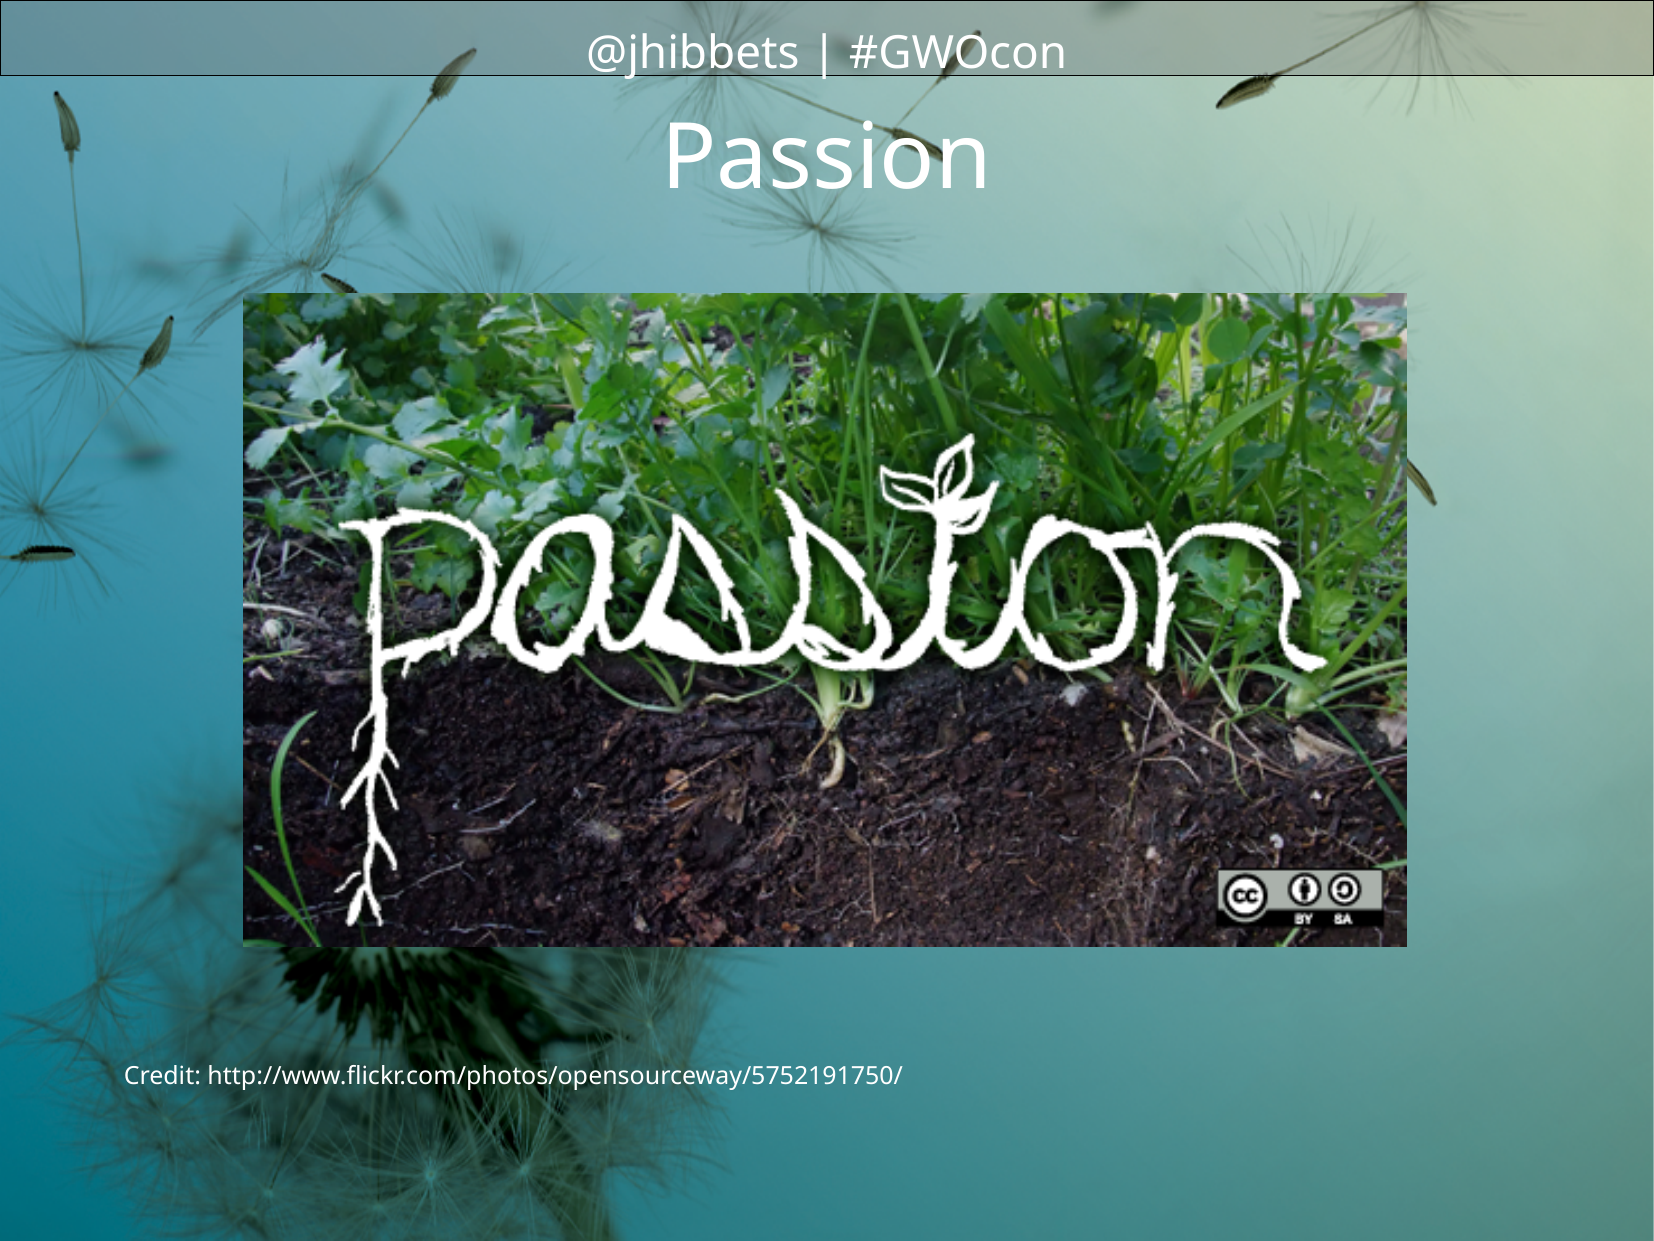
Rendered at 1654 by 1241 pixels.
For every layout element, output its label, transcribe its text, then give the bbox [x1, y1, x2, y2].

text_box Credit: http://www.flickr.com/photos/opensourceway/5752191750/ [109, 1050, 917, 1094]
title Passion [82, 49, 1571, 257]
picture [0, 76, 1654, 1241]
